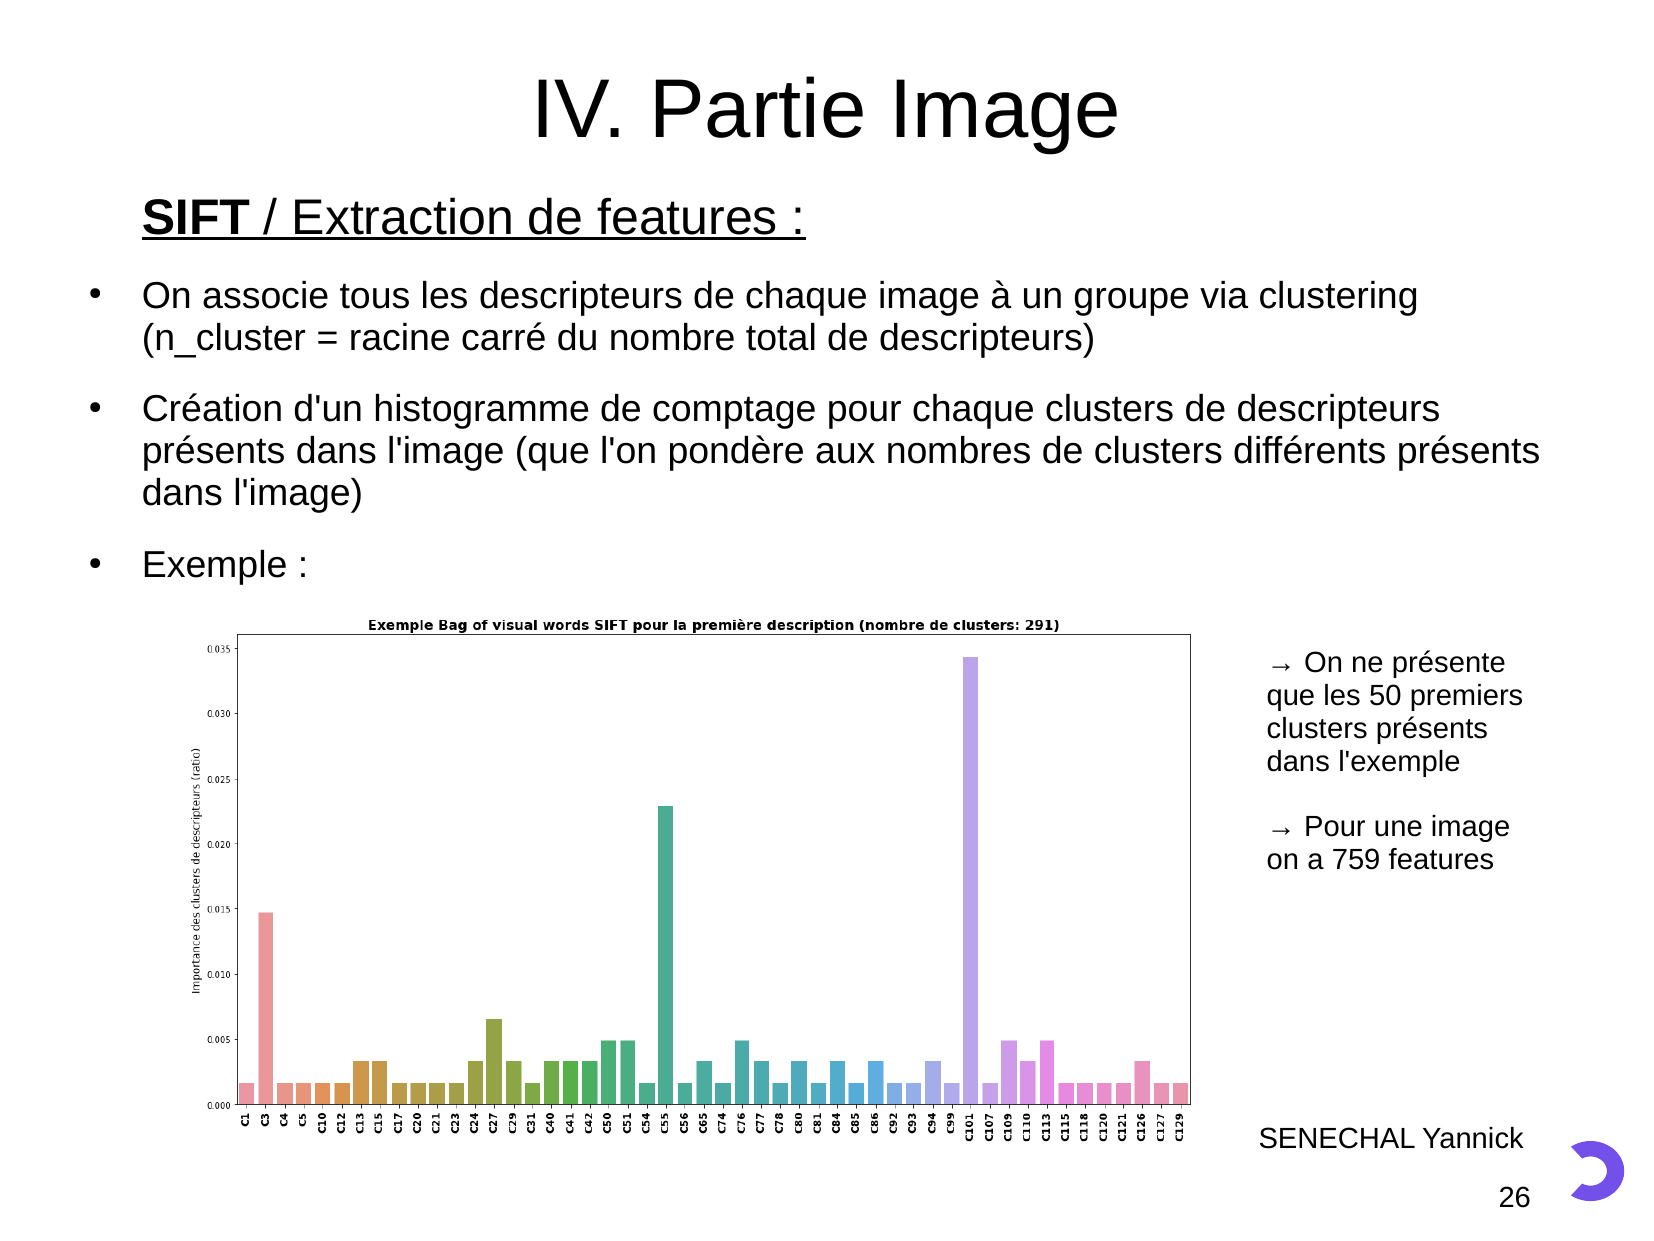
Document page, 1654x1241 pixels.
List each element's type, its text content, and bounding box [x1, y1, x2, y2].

list SIFT / Extraction de features : On associe tous les descripteurs de chaque image à un groupe via clustering (n_cluster = racine carré du nombre total de descripteurs) Création d'un histogramme de comptage pour chaque clusters de descripteurs présents dans l'image (que l'on pondère aux nombres de clusters différents présents dans l'image) Exemple : [70, 189, 1560, 1232]
text_box → On ne présente que les 50 premiers clusters présents dans l'exemple → Pour une image on a 759 features [1251, 638, 1560, 884]
picture [1560, 1125, 1642, 1217]
picture [188, 614, 1193, 1143]
title IV. Partie Image [82, 5, 1571, 213]
